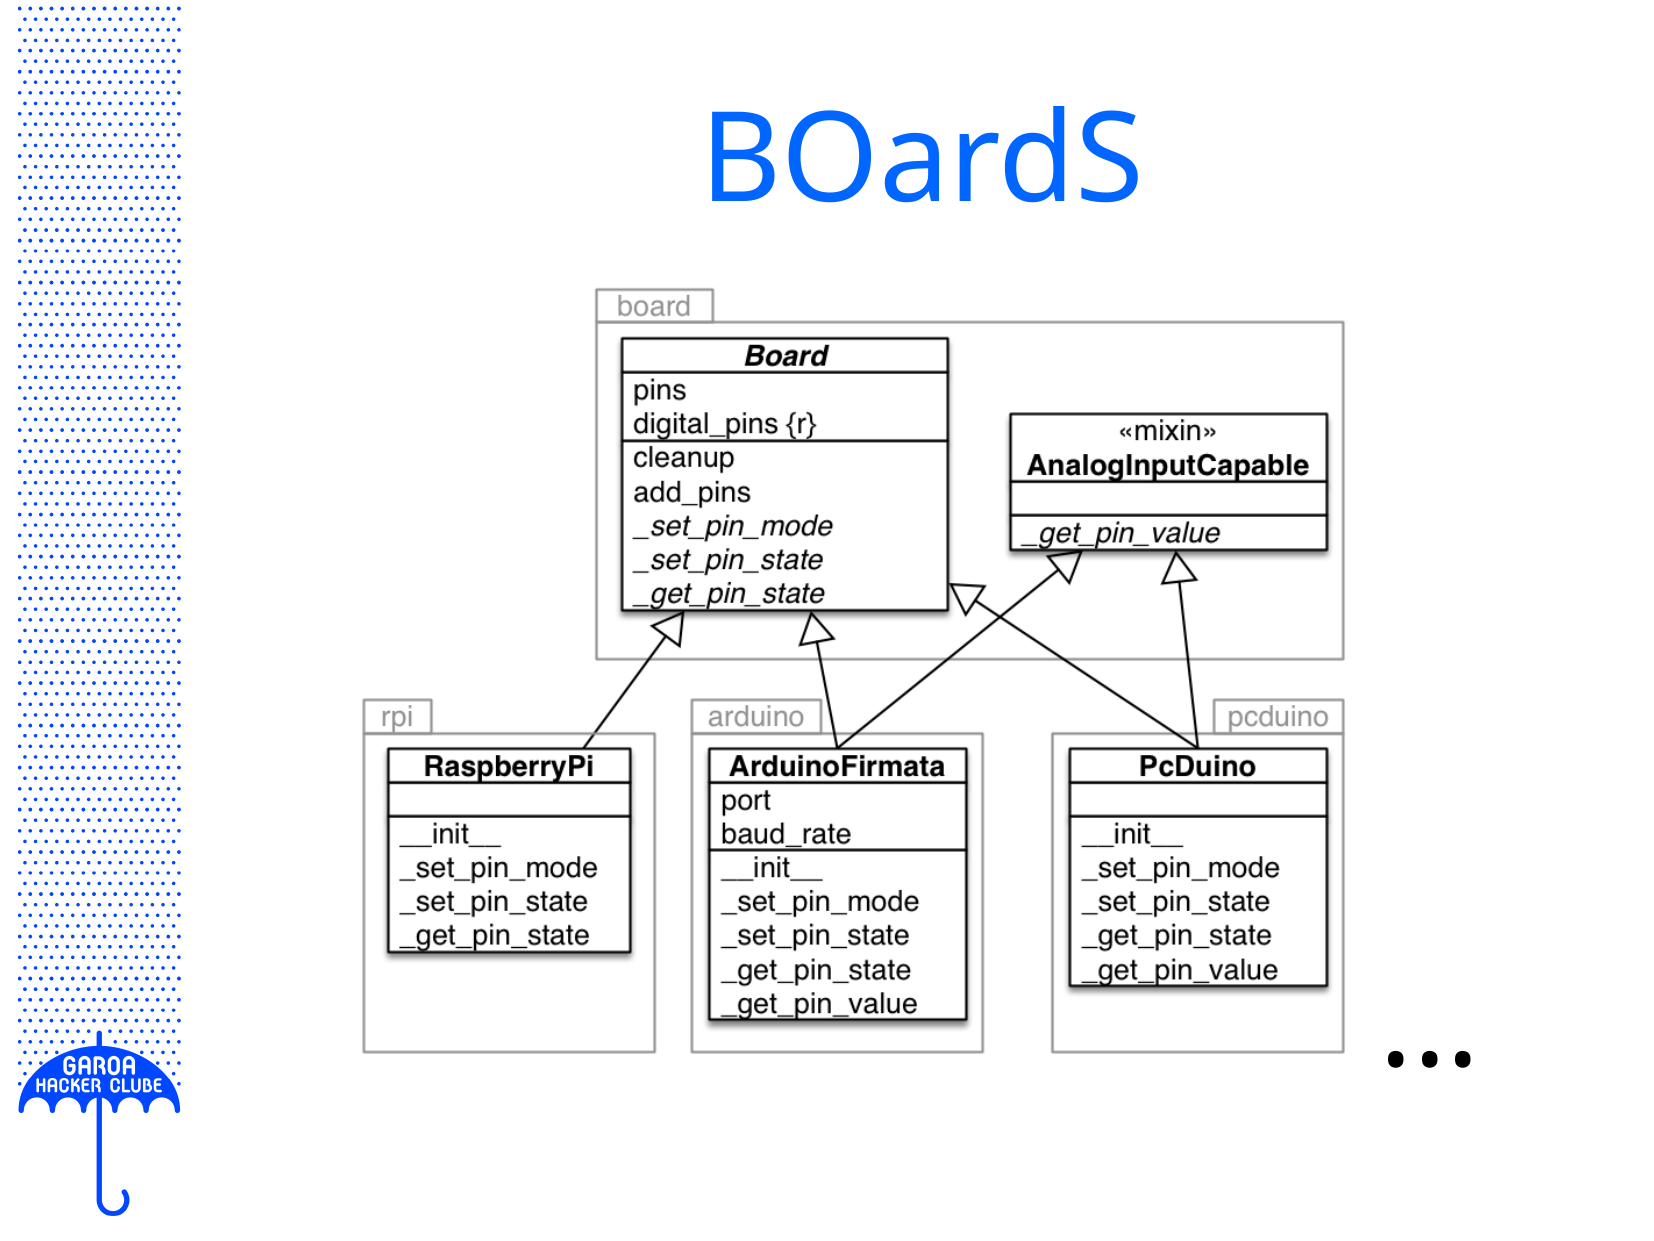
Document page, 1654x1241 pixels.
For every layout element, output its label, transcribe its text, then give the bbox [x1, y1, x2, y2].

title BOardS [210, 49, 1636, 257]
picture [339, 274, 1366, 1076]
picture [17, 0, 181, 1216]
text_box ... [1365, 924, 1499, 1108]
